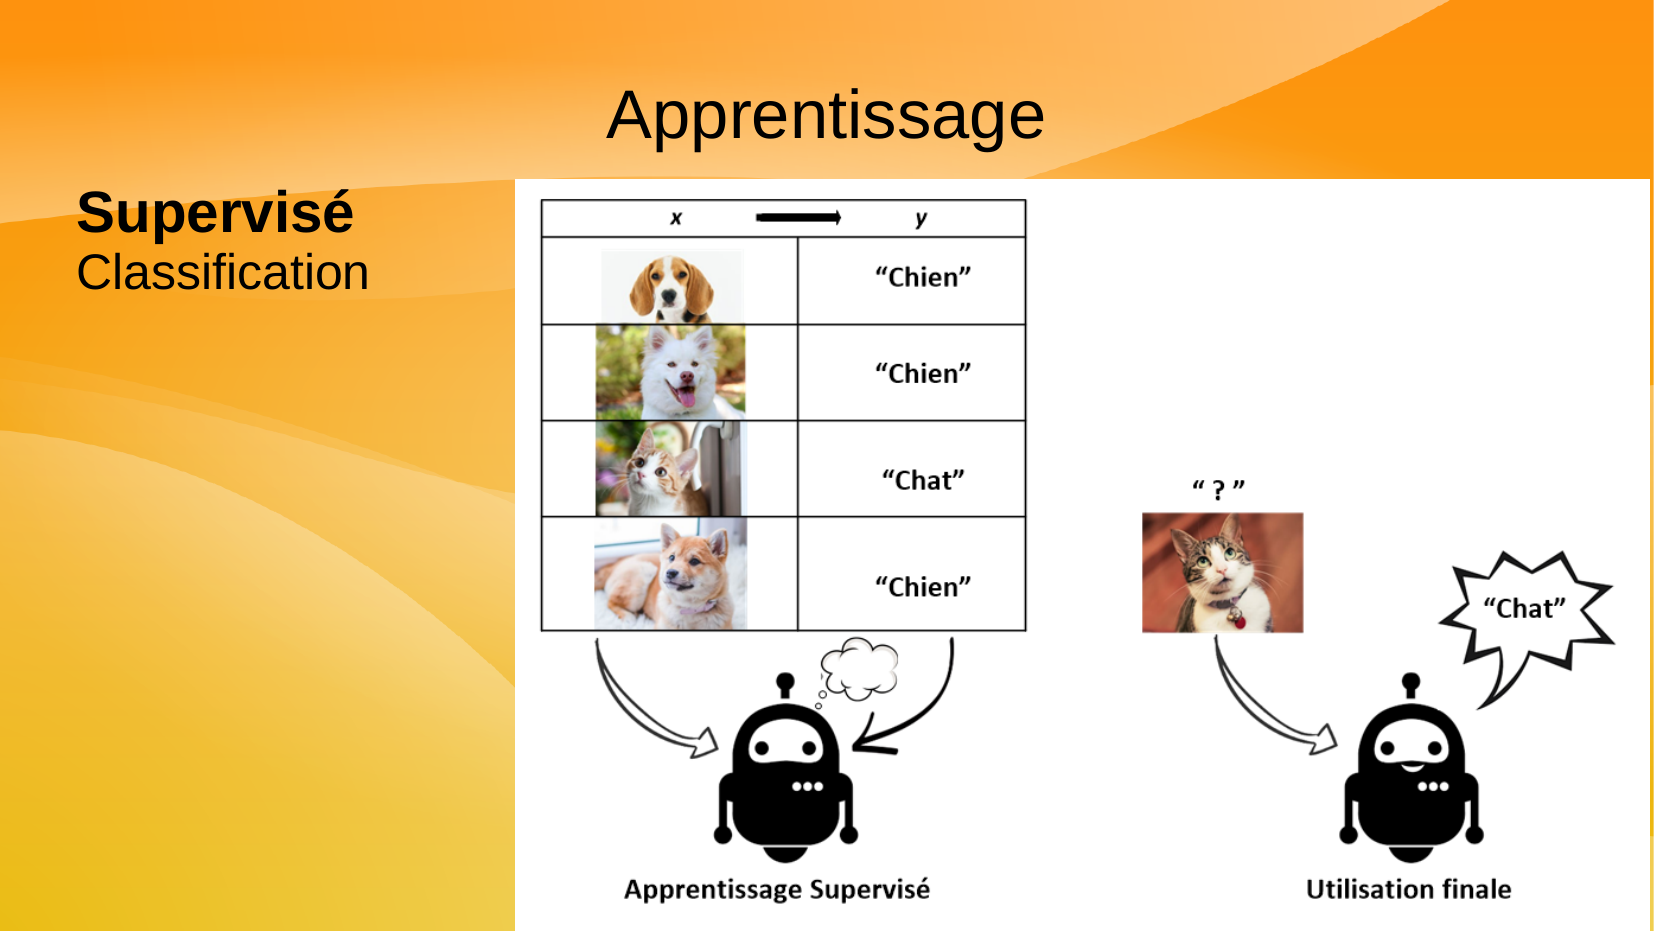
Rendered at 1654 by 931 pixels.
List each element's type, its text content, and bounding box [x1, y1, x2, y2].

picture [0, 0, 1654, 931]
title Apprentissage [82, 37, 1571, 179]
subtitle Supervisé Classification [76, 179, 515, 928]
